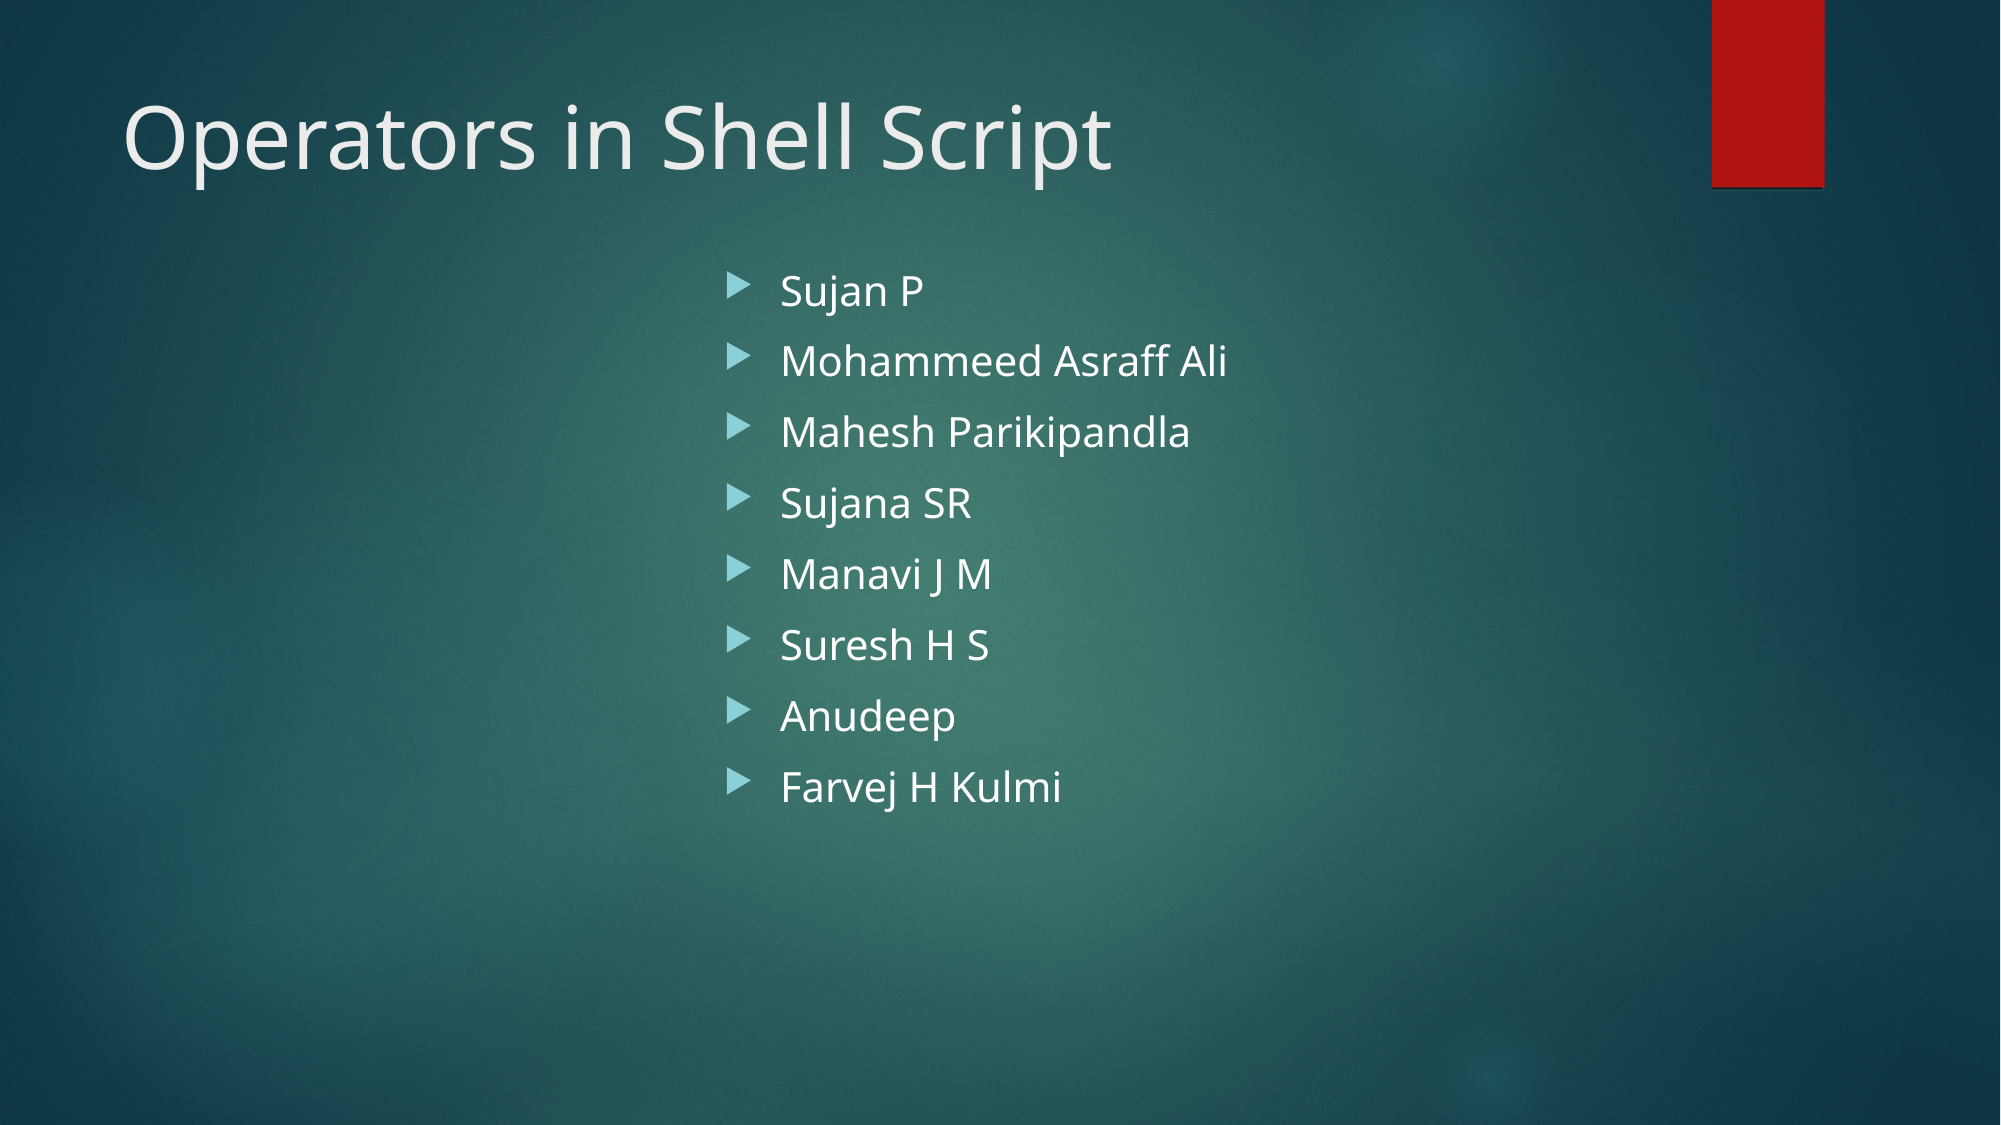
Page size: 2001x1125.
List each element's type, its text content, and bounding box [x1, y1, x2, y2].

list Sujan P Mohammeed Asraff Ali Mahesh Parikipandla Sujana SR Manavi J M Suresh H S Anudeep Farvej H Kulmi [708, 256, 2000, 945]
picture [0, 0, 2001, 1125]
title Operators in Shell Script [106, 74, 1649, 304]
